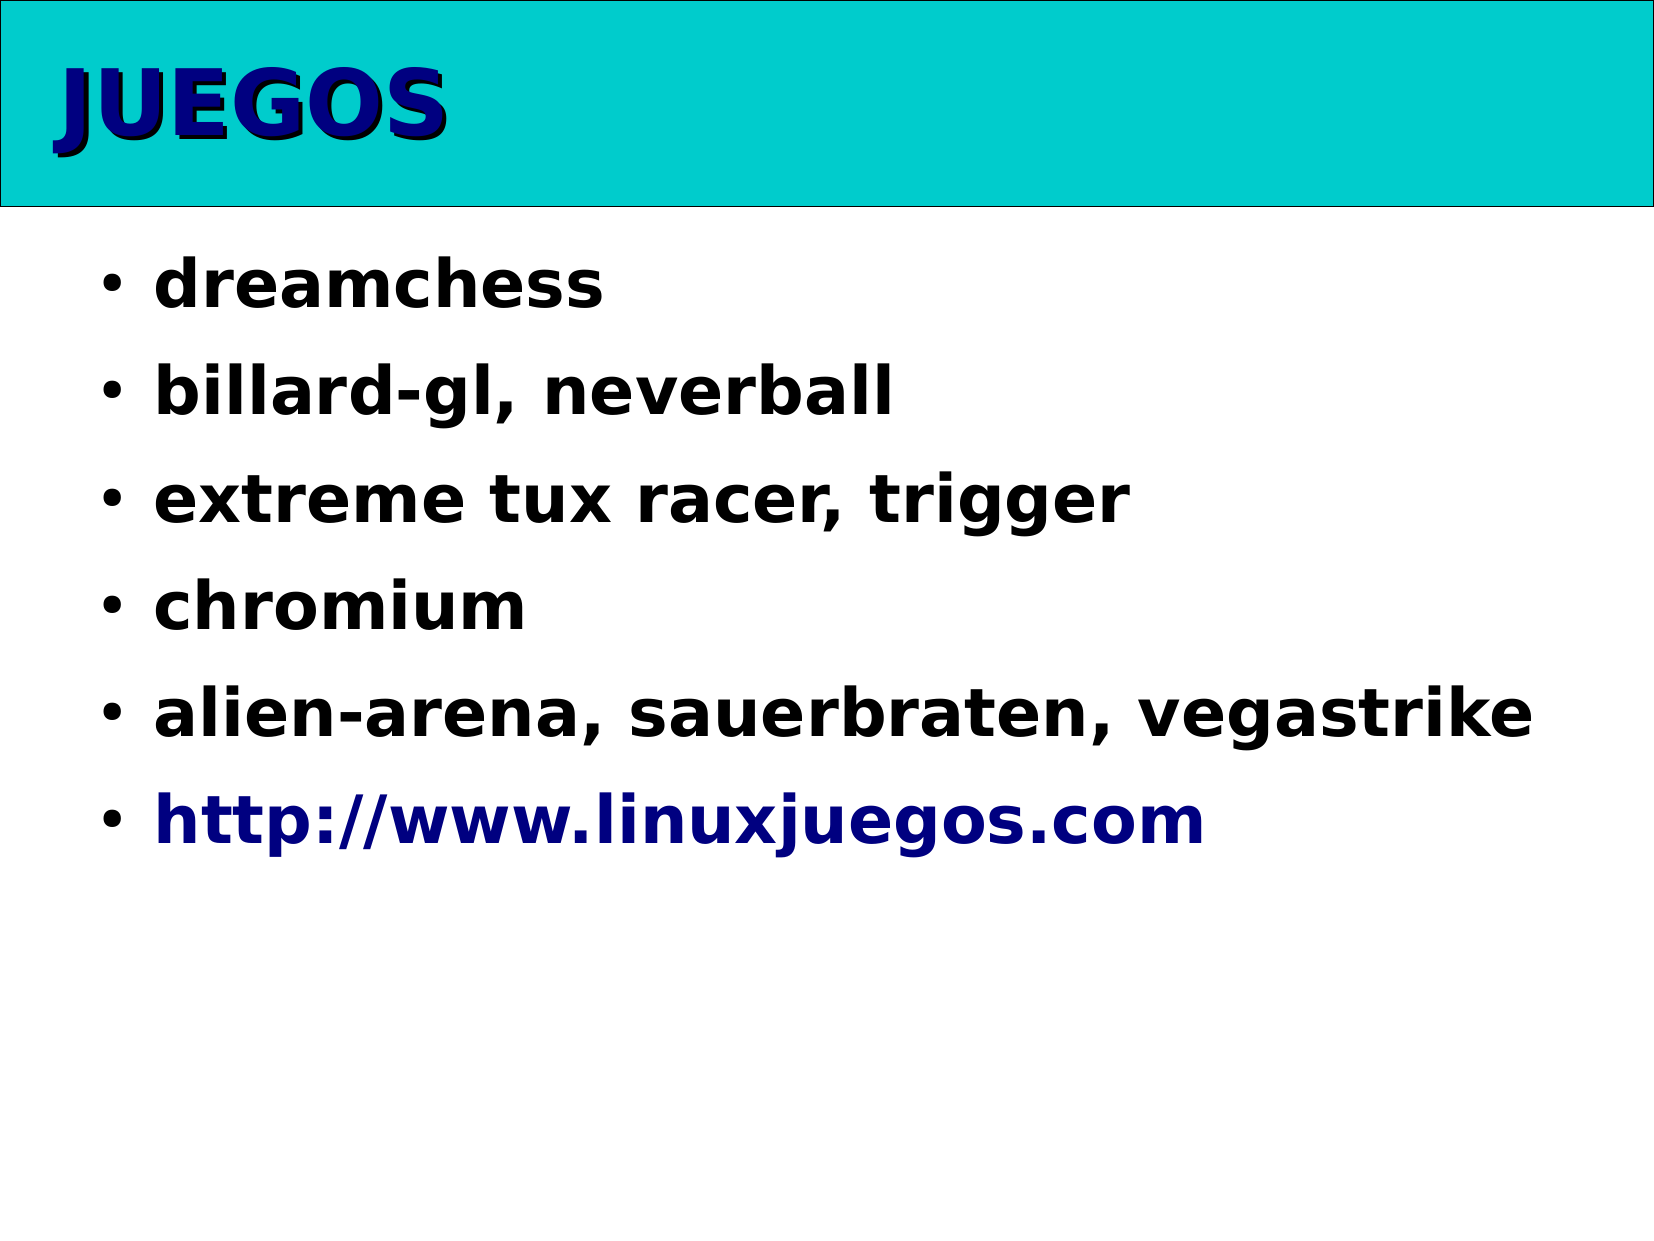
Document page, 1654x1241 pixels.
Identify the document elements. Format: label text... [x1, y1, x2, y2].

list dreamchess billard-gl, neverball extreme tux racer, trigger chromium alien-arena, sauerbraten, vegastrike http://www.linuxjuegos.com [82, 245, 1571, 1094]
title JUEGOS [59, 22, 1654, 185]
